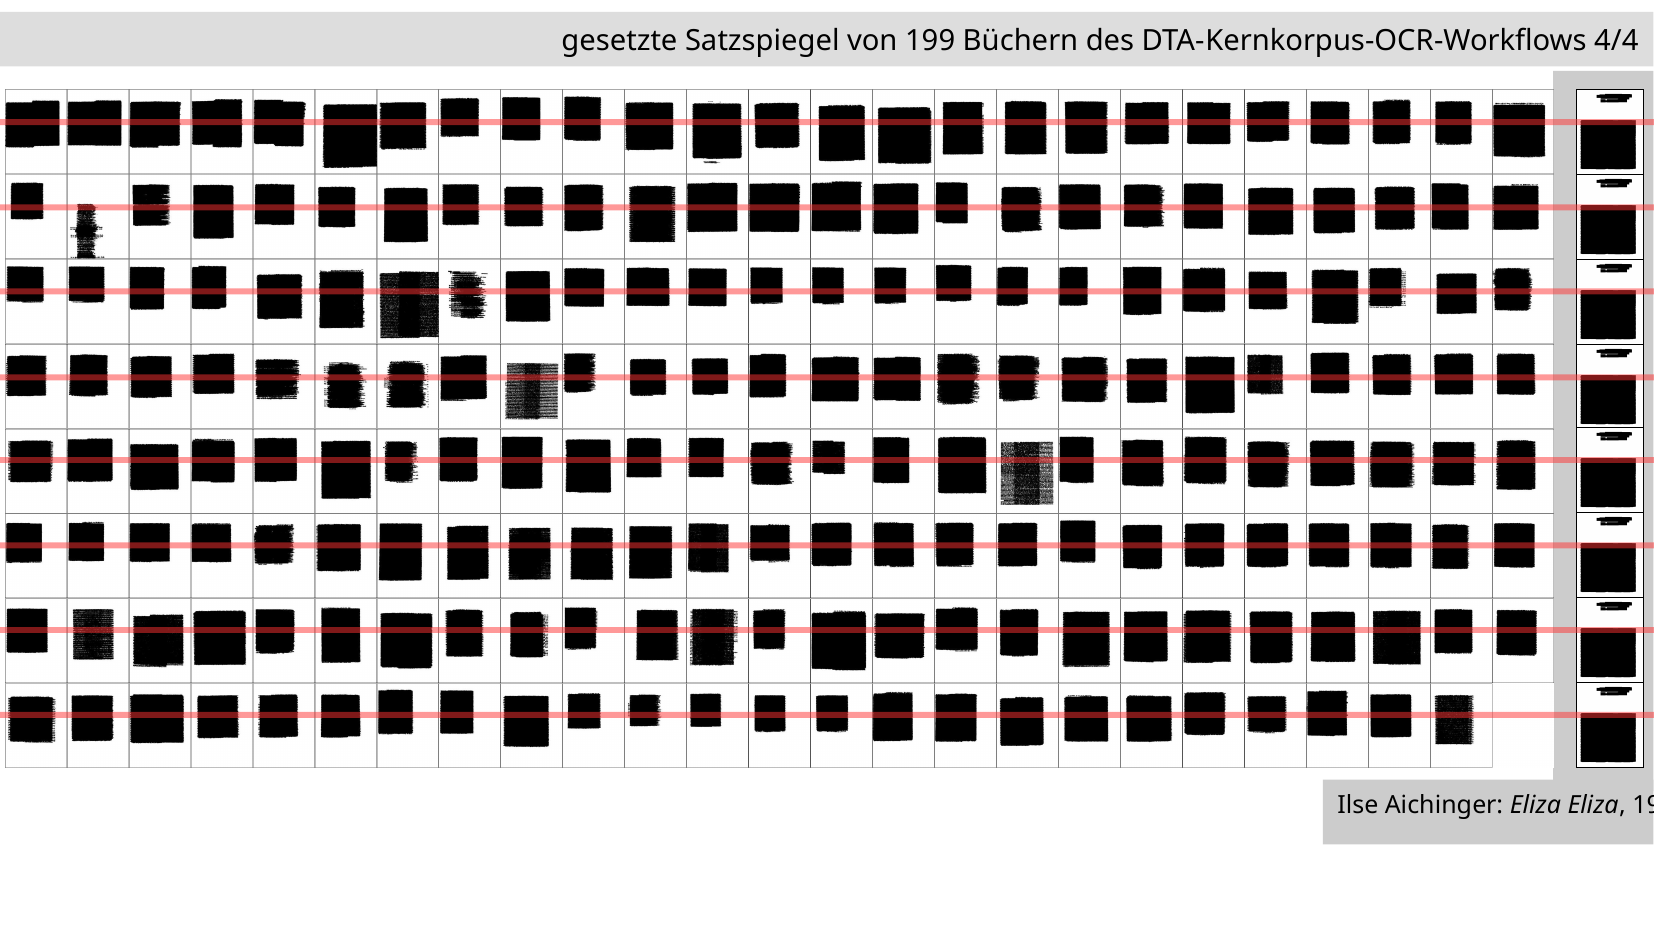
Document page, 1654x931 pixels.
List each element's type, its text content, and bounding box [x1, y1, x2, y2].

picture [1576, 463, 1644, 542]
picture [1576, 549, 1644, 627]
text_box [1644, 549, 1654, 627]
picture [5, 549, 1554, 627]
text_box [1554, 463, 1576, 542]
picture [5, 211, 1554, 288]
picture [5, 463, 1554, 542]
picture [5, 633, 1554, 711]
picture [1576, 89, 1644, 119]
text_box [1554, 295, 1576, 374]
text_box [1644, 463, 1654, 542]
text_box [1554, 549, 1576, 627]
picture [1576, 211, 1644, 288]
picture [1576, 633, 1644, 711]
picture [5, 126, 1554, 204]
text_box [1644, 211, 1654, 288]
text_box [1553, 70, 1654, 119]
text_box [1554, 126, 1576, 204]
text_box [1554, 633, 1576, 711]
picture [5, 718, 1554, 768]
picture [1576, 126, 1644, 204]
text_box gesetzte Satzspiegel von 199 Büchern des DTA-Kernkorpus-OCR-Workflows 4/4 [0, 11, 1654, 57]
picture [5, 381, 1554, 457]
text_box [1554, 381, 1576, 457]
picture [1576, 381, 1644, 457]
picture [5, 295, 1554, 374]
picture [5, 89, 1554, 119]
text_box [1644, 295, 1654, 374]
text_box [1554, 211, 1576, 288]
picture [1576, 718, 1644, 768]
text_box [1553, 718, 1654, 779]
text_box [1644, 381, 1654, 457]
text_box [1644, 126, 1654, 204]
text_box [1644, 633, 1654, 711]
picture [1576, 295, 1644, 374]
text_box Ilse Aichinger: Eliza Eliza, 1965 [1322, 779, 1654, 845]
